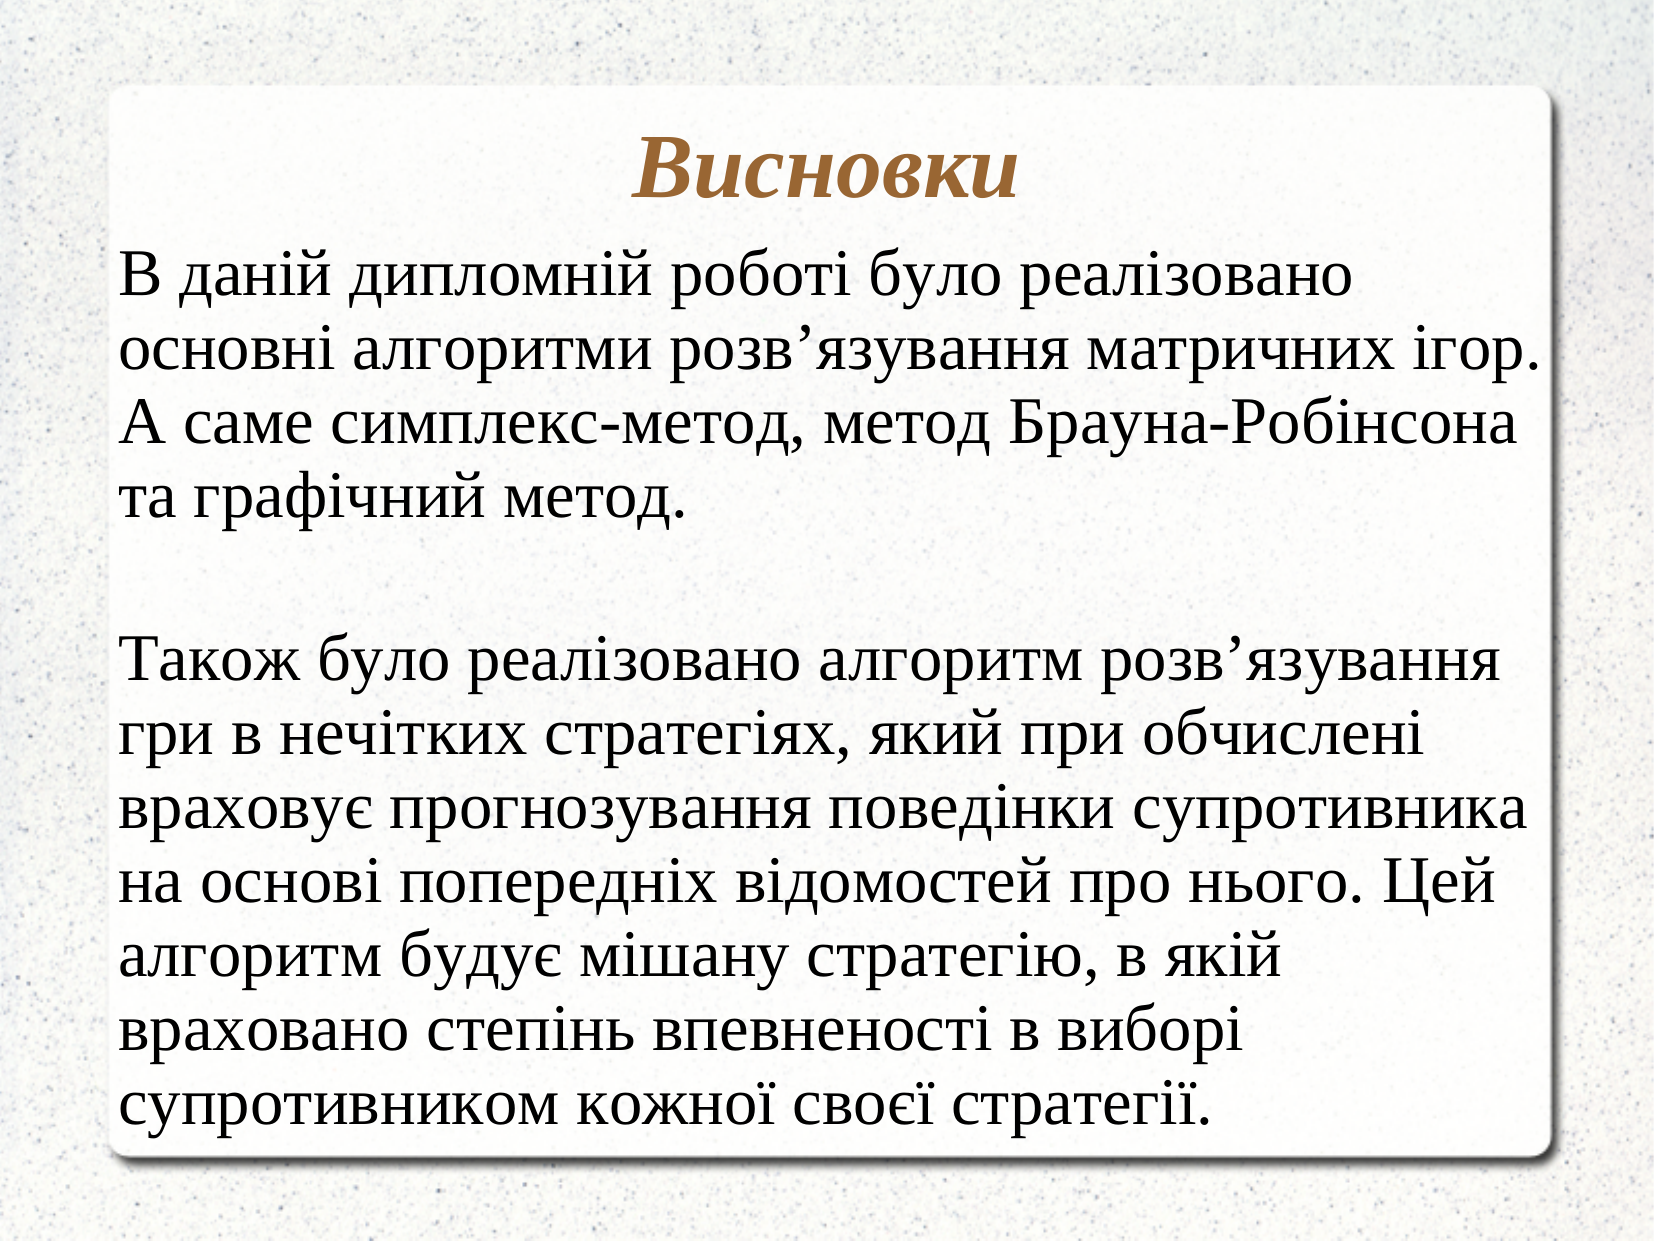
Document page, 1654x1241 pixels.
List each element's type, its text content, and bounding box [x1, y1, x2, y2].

picture [0, 0, 1654, 1241]
title Висновки [118, 97, 1536, 236]
list В даній дипломній роботі було реалізовано основні алгоритми розв’язування матричних ігор. А саме симплекс-метод, метод Брауна-Робінсона та графічний метод. Також було реалізовано алгоритм розв’язування гри в нечітких стратегіях, який при обчислені враховує прогнозування поведінки супротивника на основі попередніх відомостей про нього. Цей алгоритм будує мішану стратегію, в якій враховано степінь впевненості в виборі супротивником кожної своєї стратегії. [118, 236, 1548, 1241]
